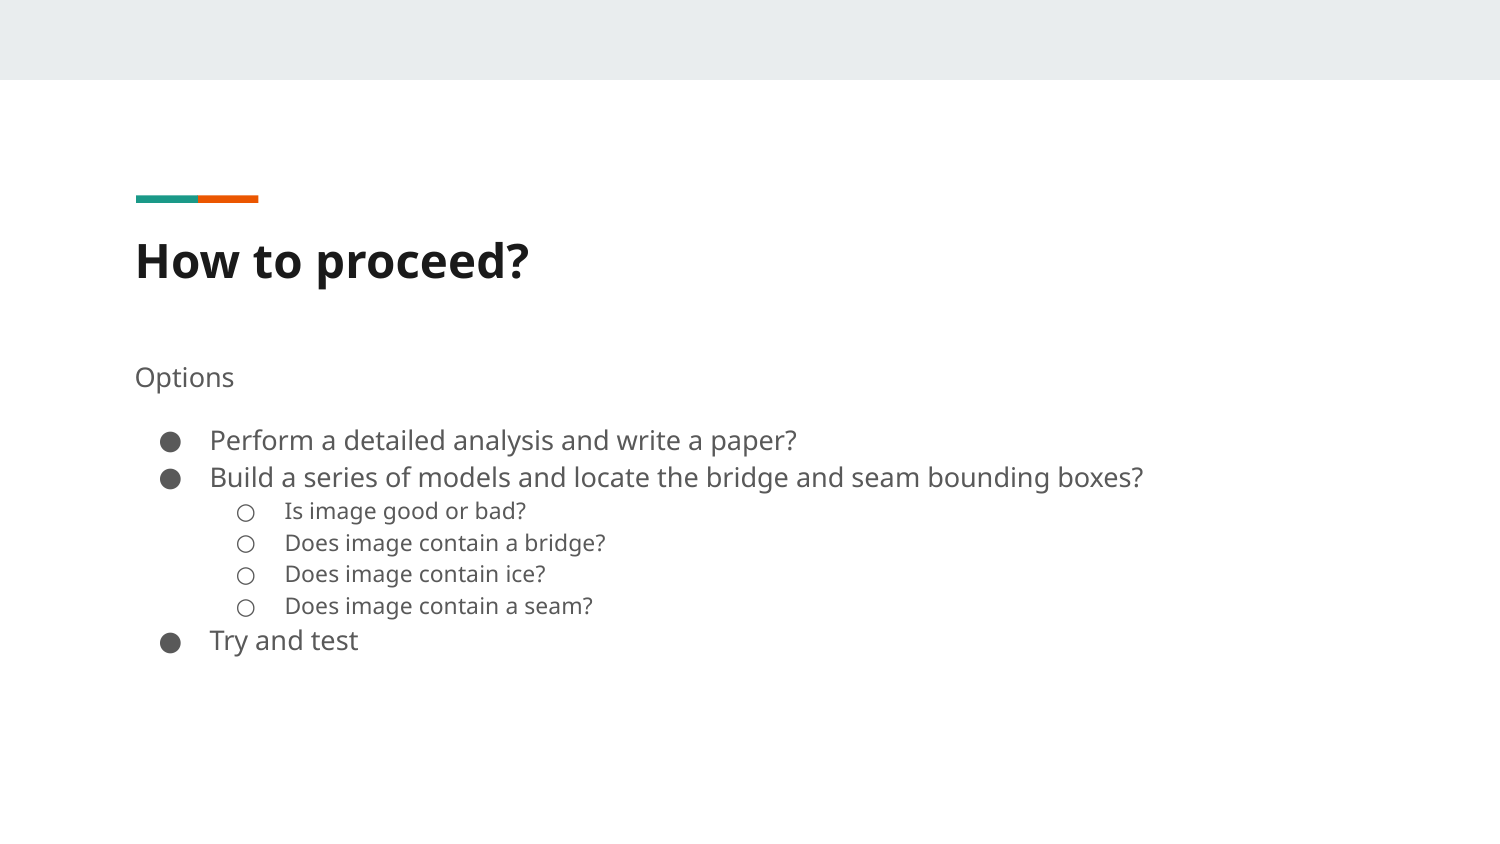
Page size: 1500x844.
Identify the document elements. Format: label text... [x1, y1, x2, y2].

list Options Perform a detailed analysis and write a paper? Build a series of models and locate the bridge and seam bounding boxes? Is image good or bad? Does image contain a bridge? Does image contain ice? Does image contain a seam? Try and test [119, 341, 1381, 712]
title How to proceed? [119, 216, 1381, 305]
